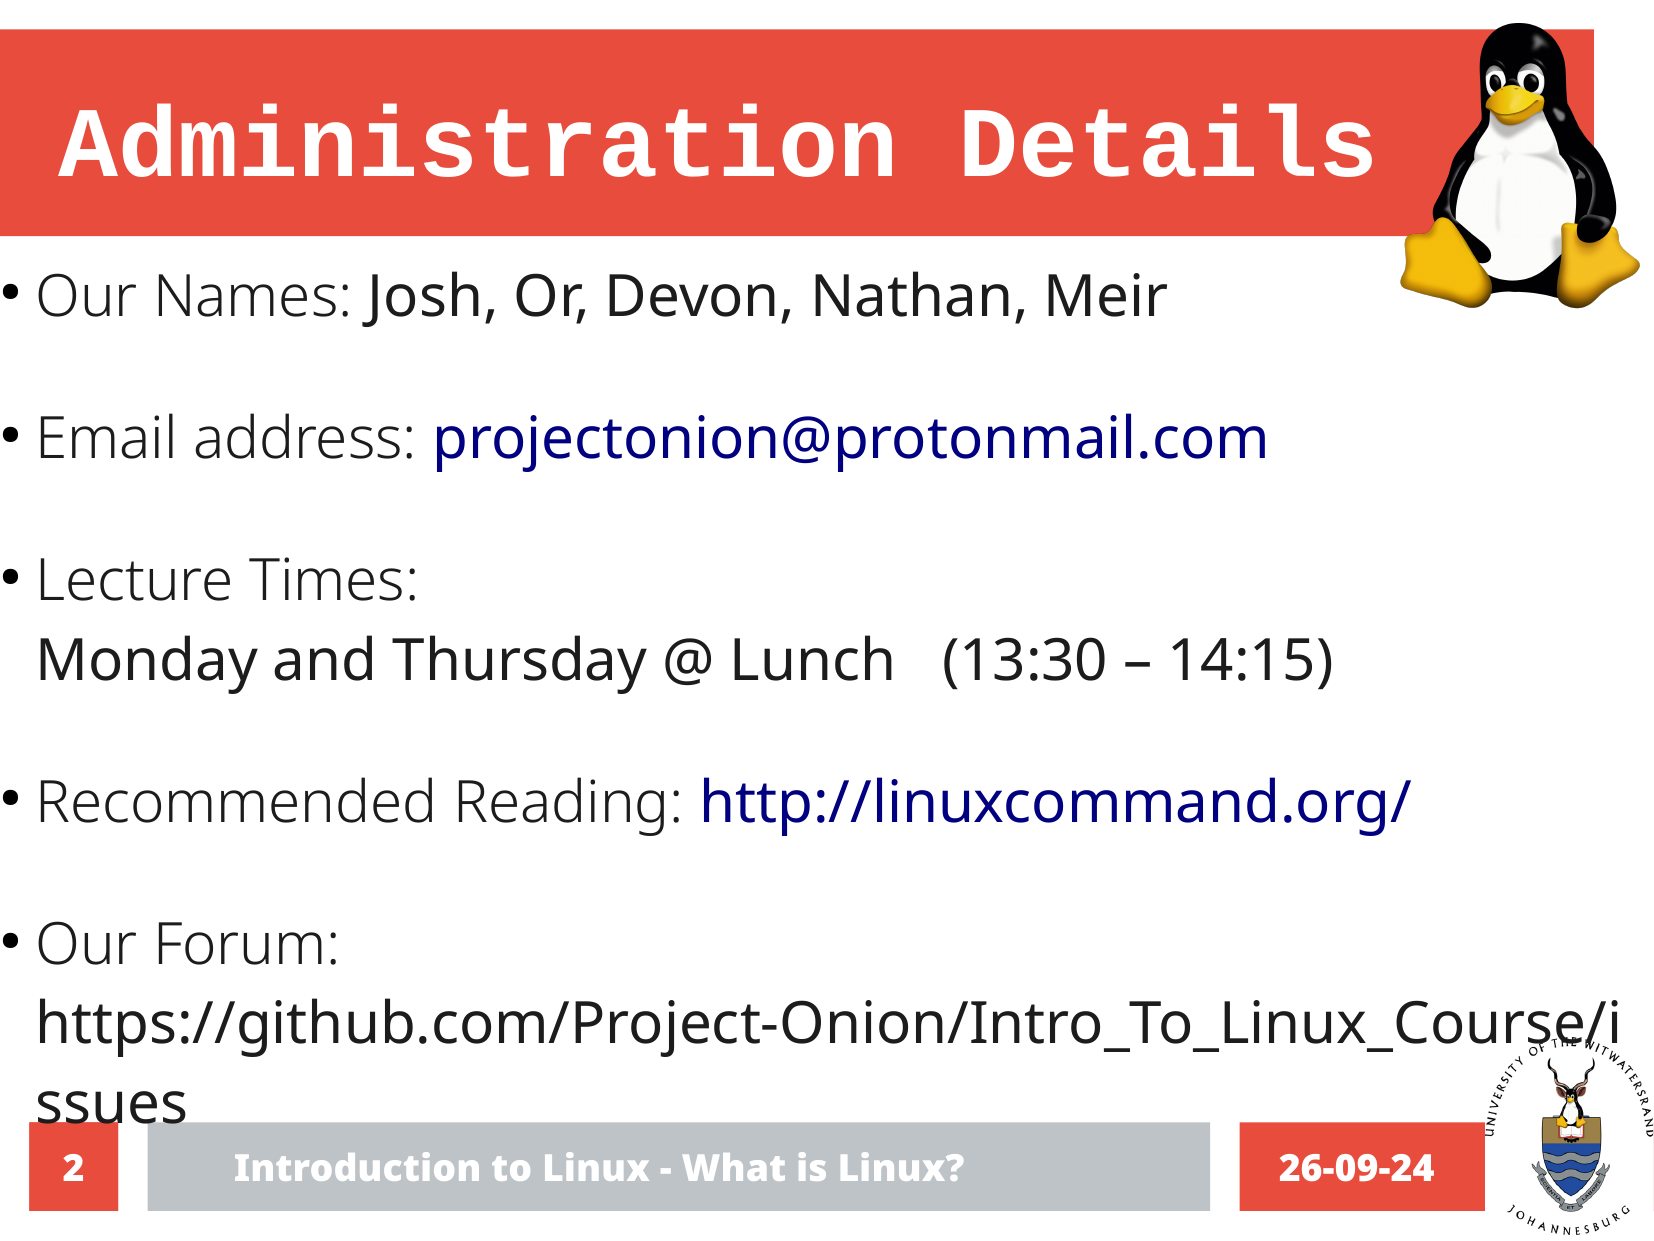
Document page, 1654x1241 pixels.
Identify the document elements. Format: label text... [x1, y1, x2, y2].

picture [1485, 1037, 1654, 1235]
title Administration Details [58, 59, 1594, 207]
picture [1384, 4, 1653, 321]
subtitle Our Names: Josh, Or, Devon, Nathan, Meir Email address: projectonion@protonmail.com Lecture Times: Monday and Thursday @ Lunch (13:30 – 14:15) Recommended Reading: http://linuxcommand.org/ Our Forum: https://github.com/Project-Onion/Intro_To_Linux_Course/issues [0, 253, 1636, 1022]
